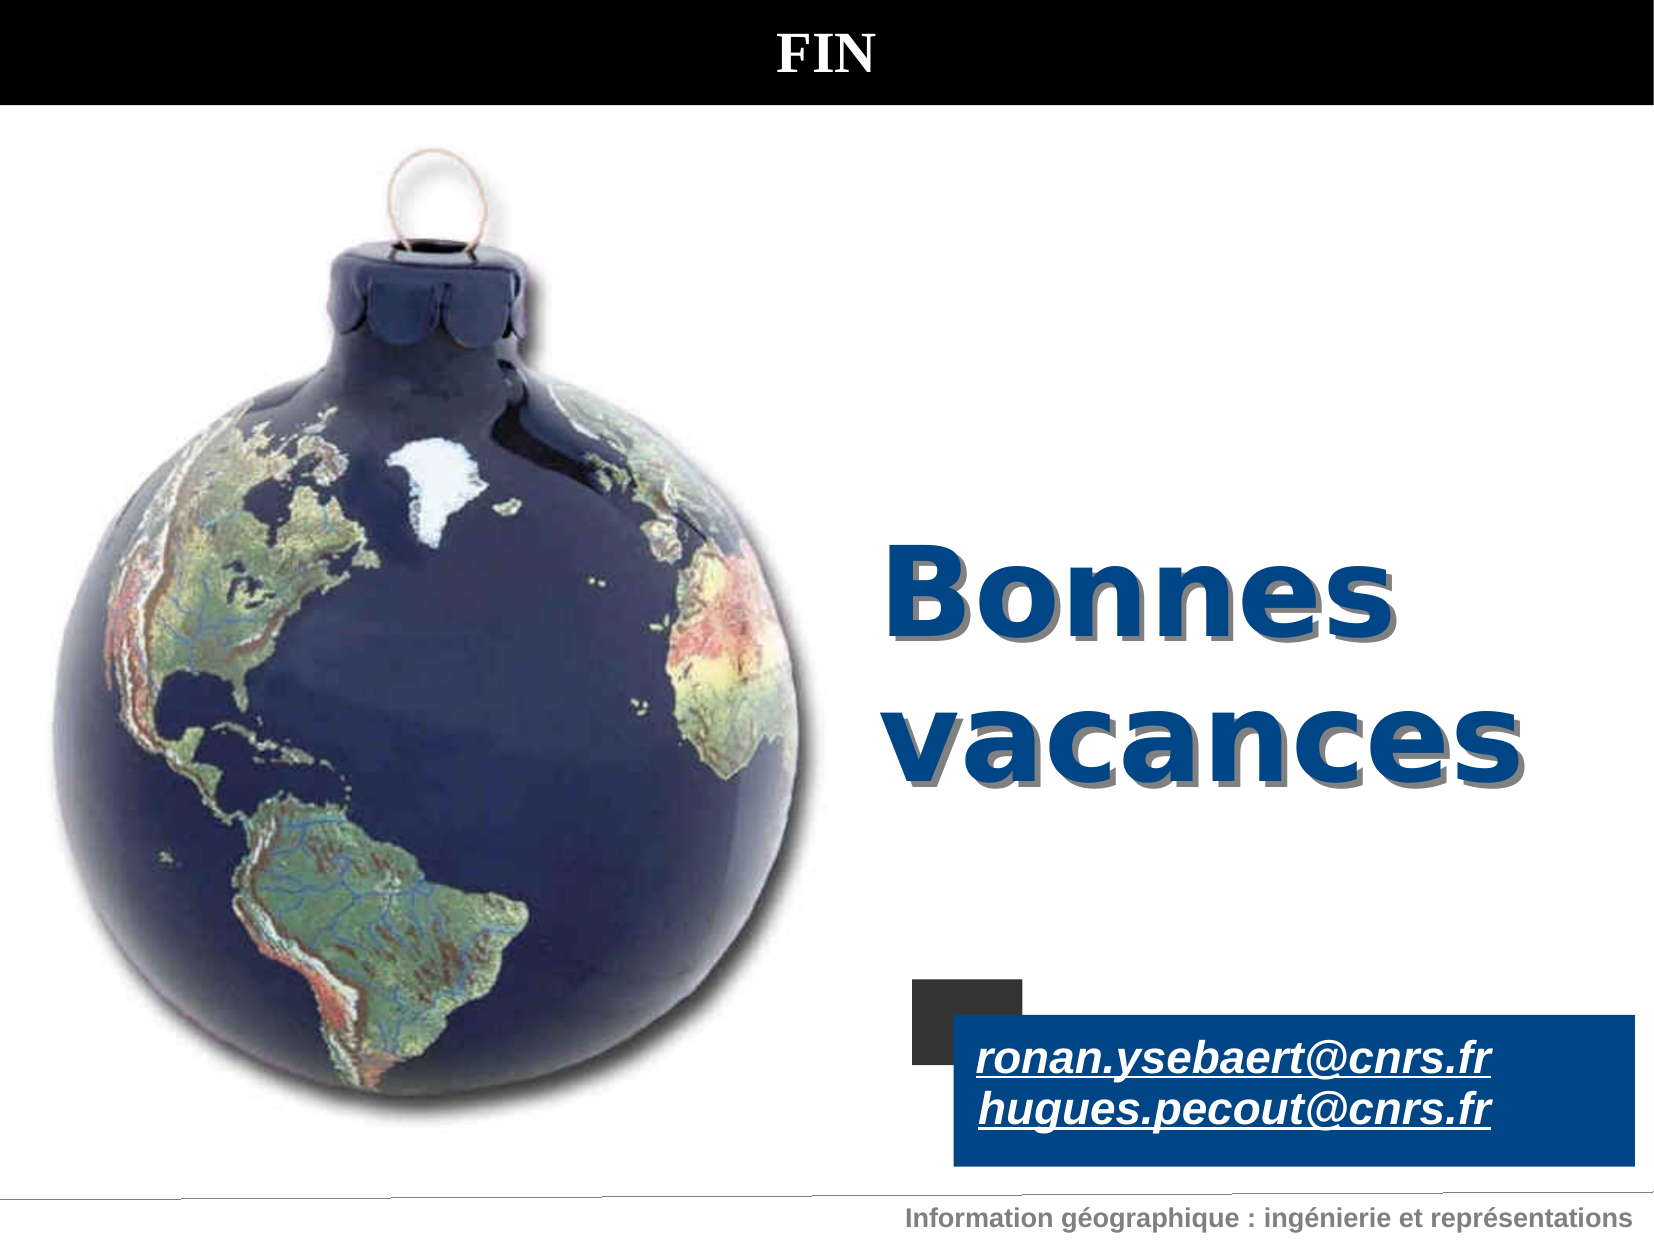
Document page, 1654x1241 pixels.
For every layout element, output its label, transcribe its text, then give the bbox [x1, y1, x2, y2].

picture [39, 134, 856, 1165]
text_box Bonnes vacances [870, 518, 1546, 826]
text_box ronan.ysebaert@cnrs.fr hugues.pecout@cnrs.fr [960, 1024, 1629, 1195]
title FIN [0, 0, 1654, 106]
text_box [912, 979, 1635, 1167]
text_box Bonnes vacances [864, 512, 1541, 820]
